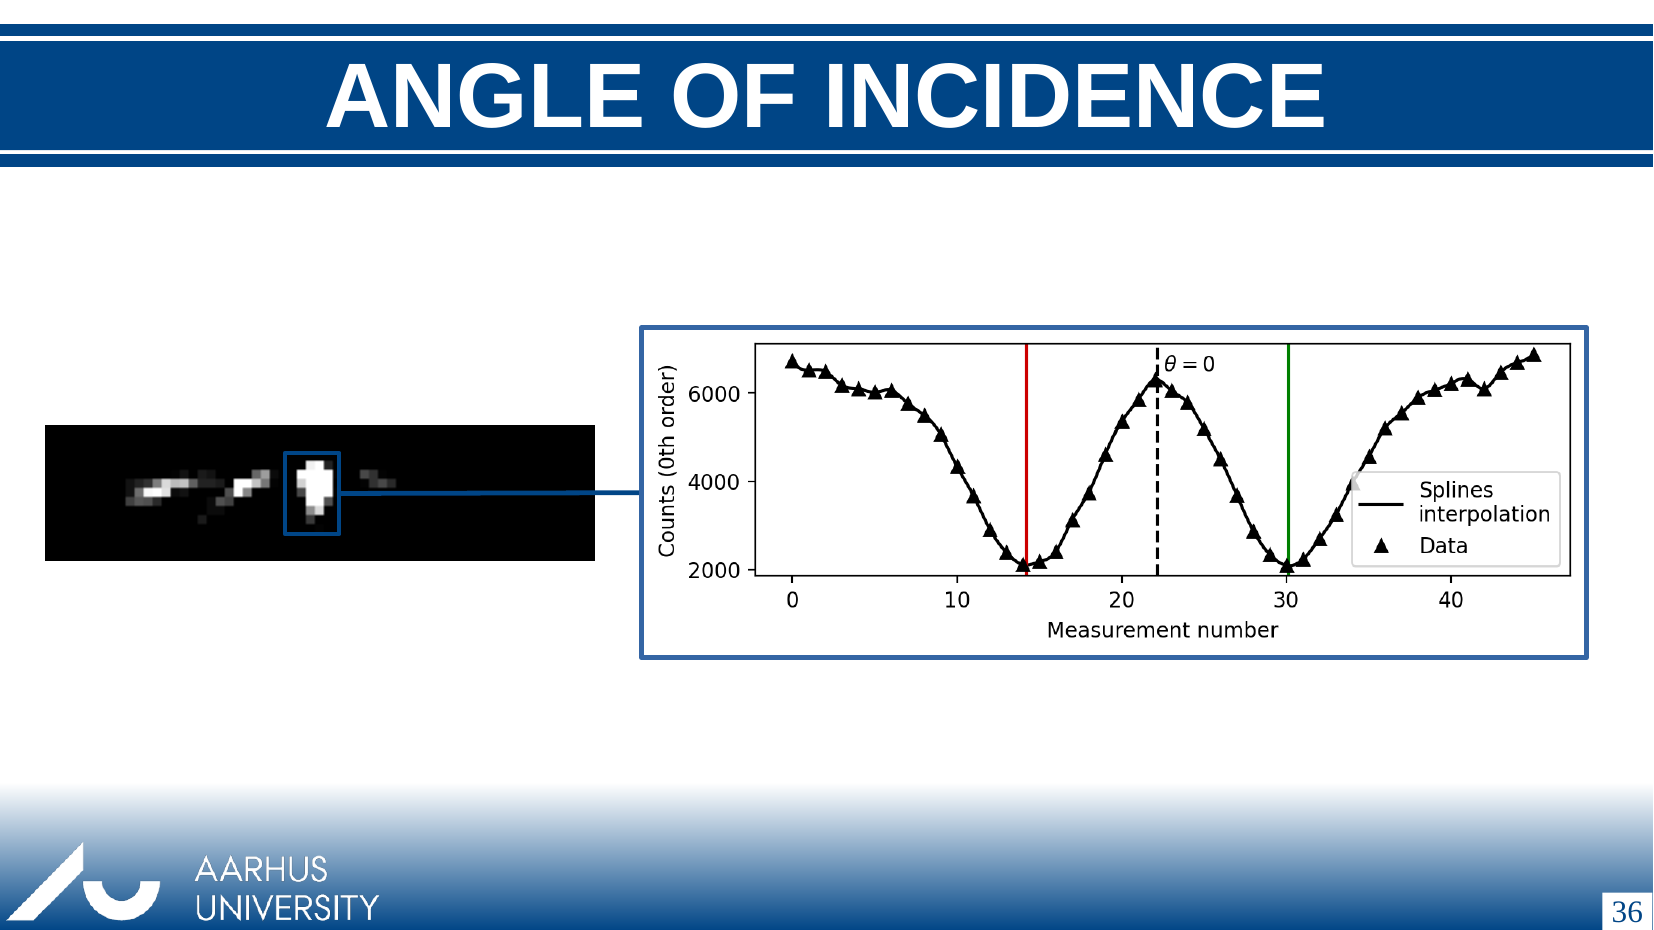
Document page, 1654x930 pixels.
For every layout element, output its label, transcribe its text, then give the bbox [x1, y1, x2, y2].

picture [45, 425, 595, 561]
title ANGLE OF INCIDENCE [0, 41, 1653, 151]
picture [643, 330, 1585, 656]
picture [287, 455, 337, 532]
picture [5, 841, 414, 928]
